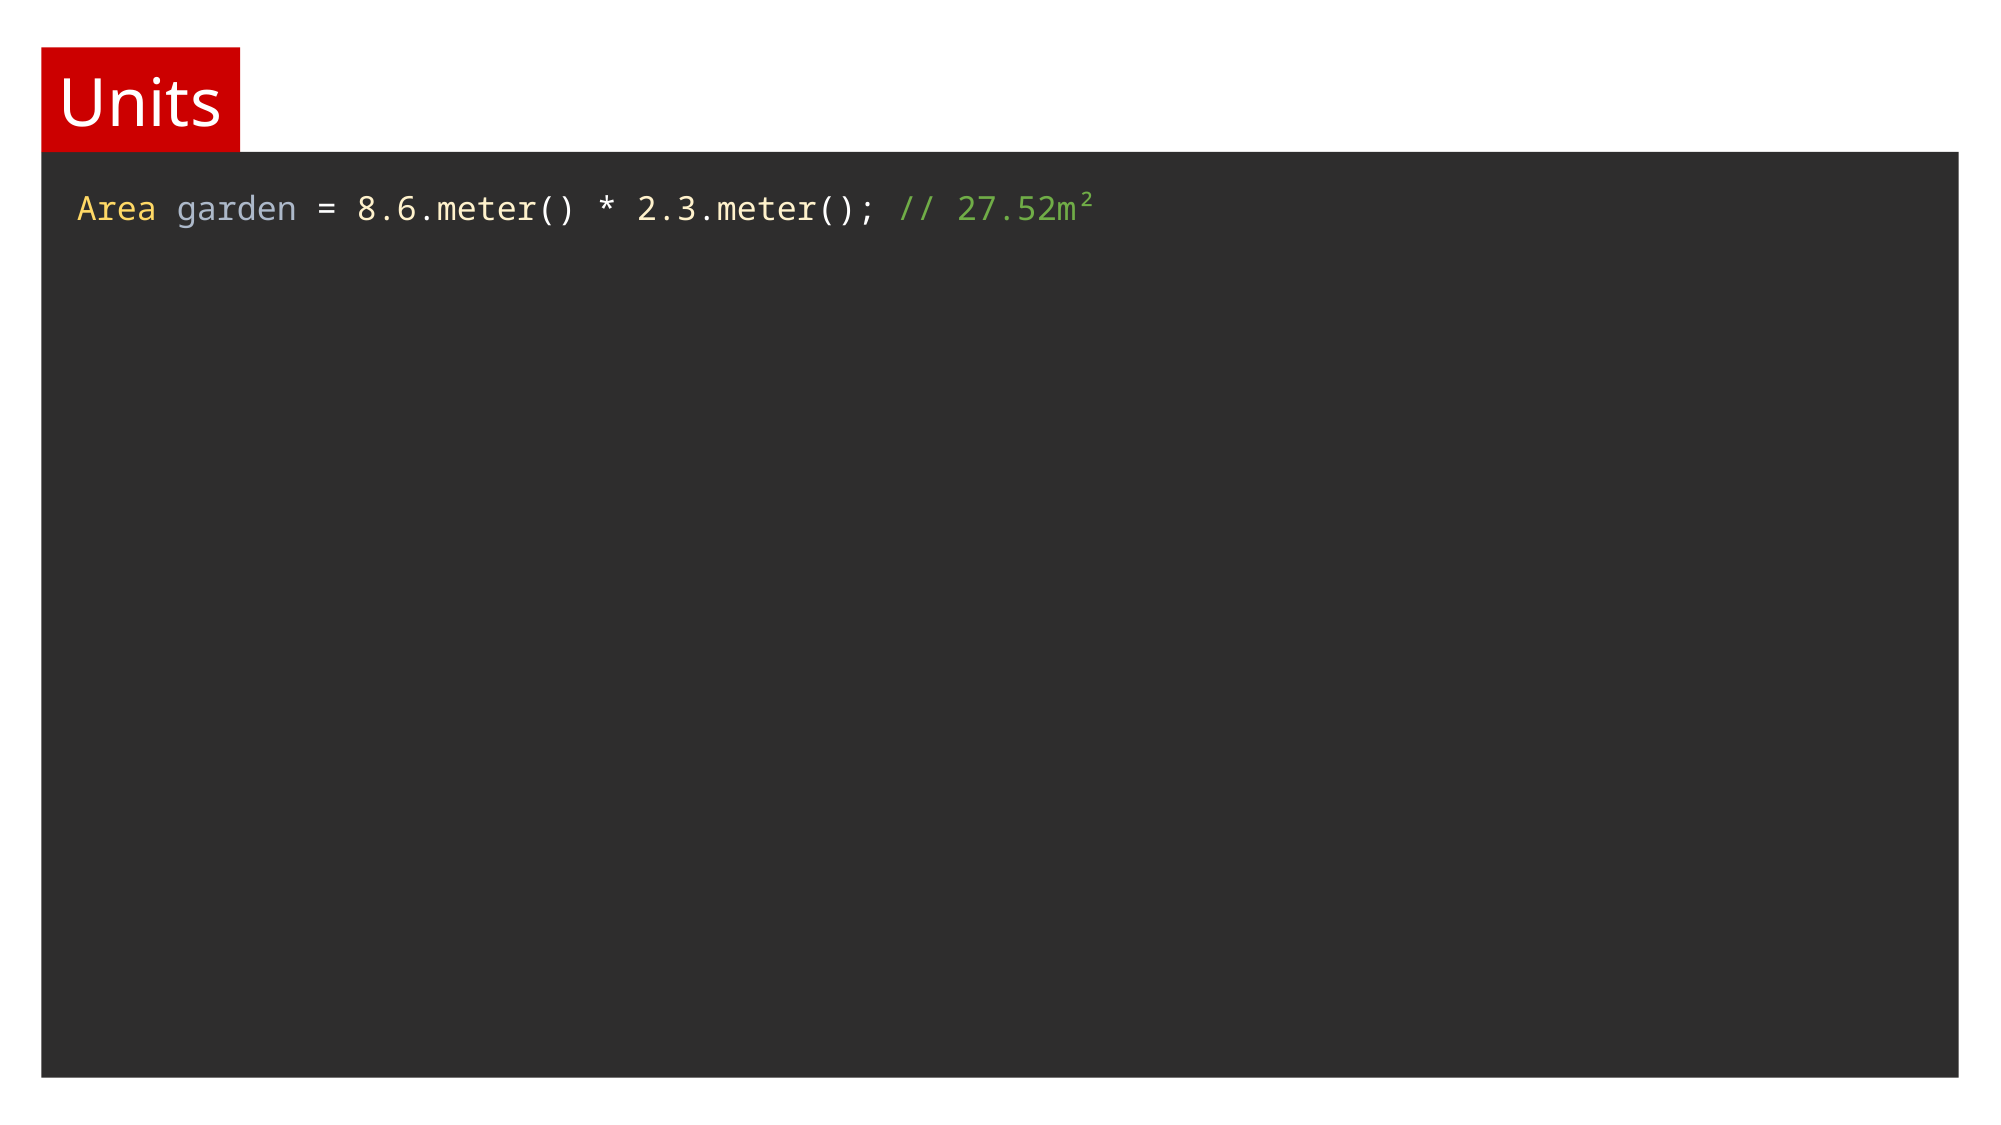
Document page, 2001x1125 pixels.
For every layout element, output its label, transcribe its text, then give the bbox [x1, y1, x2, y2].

text_box [41, 152, 1959, 1078]
text_box Area garden = 8.6.meter() * 2.3.meter(); // 27.52m² [41, 152, 1022, 235]
text_box [1022, 208, 1030, 218]
text_box Units [41, 47, 225, 153]
